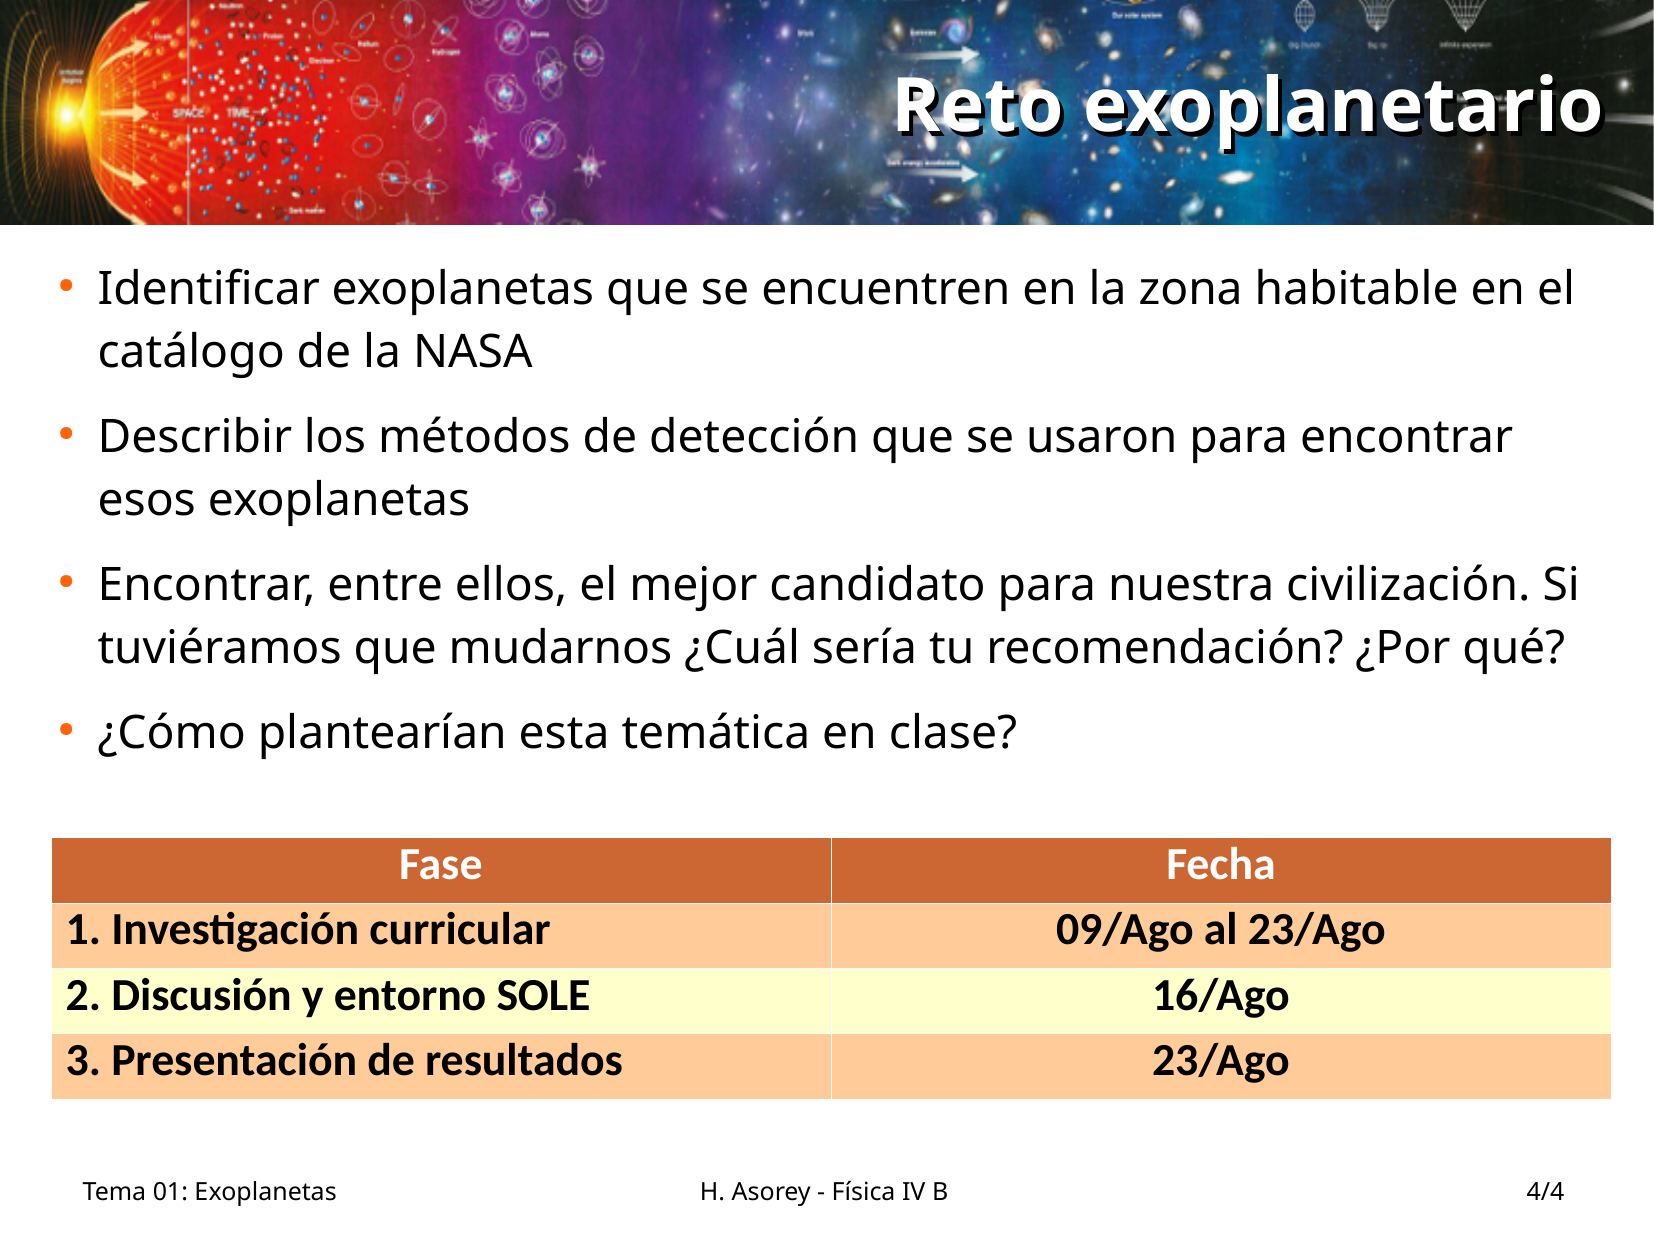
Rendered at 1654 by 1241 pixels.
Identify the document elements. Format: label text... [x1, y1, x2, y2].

list Identificar exoplanetas que se encuentren en la zona habitable en el catálogo de la NASA Describir los métodos de detección que se usaron para encontrar esos exoplanetas Encontrar, entre ellos, el mejor candidato para nuestra civilización. Si tuviéramos que mudarnos ¿Cuál sería tu recomendación? ¿Por qué? ¿Cómo plantearían esta temática en clase? [45, 255, 1606, 811]
table_cell 2. Discusión y entorno SOLE [52, 969, 831, 1033]
table_cell 23/Ago [832, 1034, 1611, 1099]
table_header Fecha [832, 838, 1611, 903]
table_cell 09/Ago al 23/Ago [832, 904, 1611, 968]
table_header Fase [52, 838, 831, 903]
title Reto exoplanetario [45, 15, 1606, 191]
table_cell 1. Investigación curricular [52, 904, 831, 968]
table_cell 16/Ago [832, 969, 1611, 1033]
picture [0, 0, 1654, 225]
table_cell 3. Presentación de resultados [52, 1034, 831, 1099]
